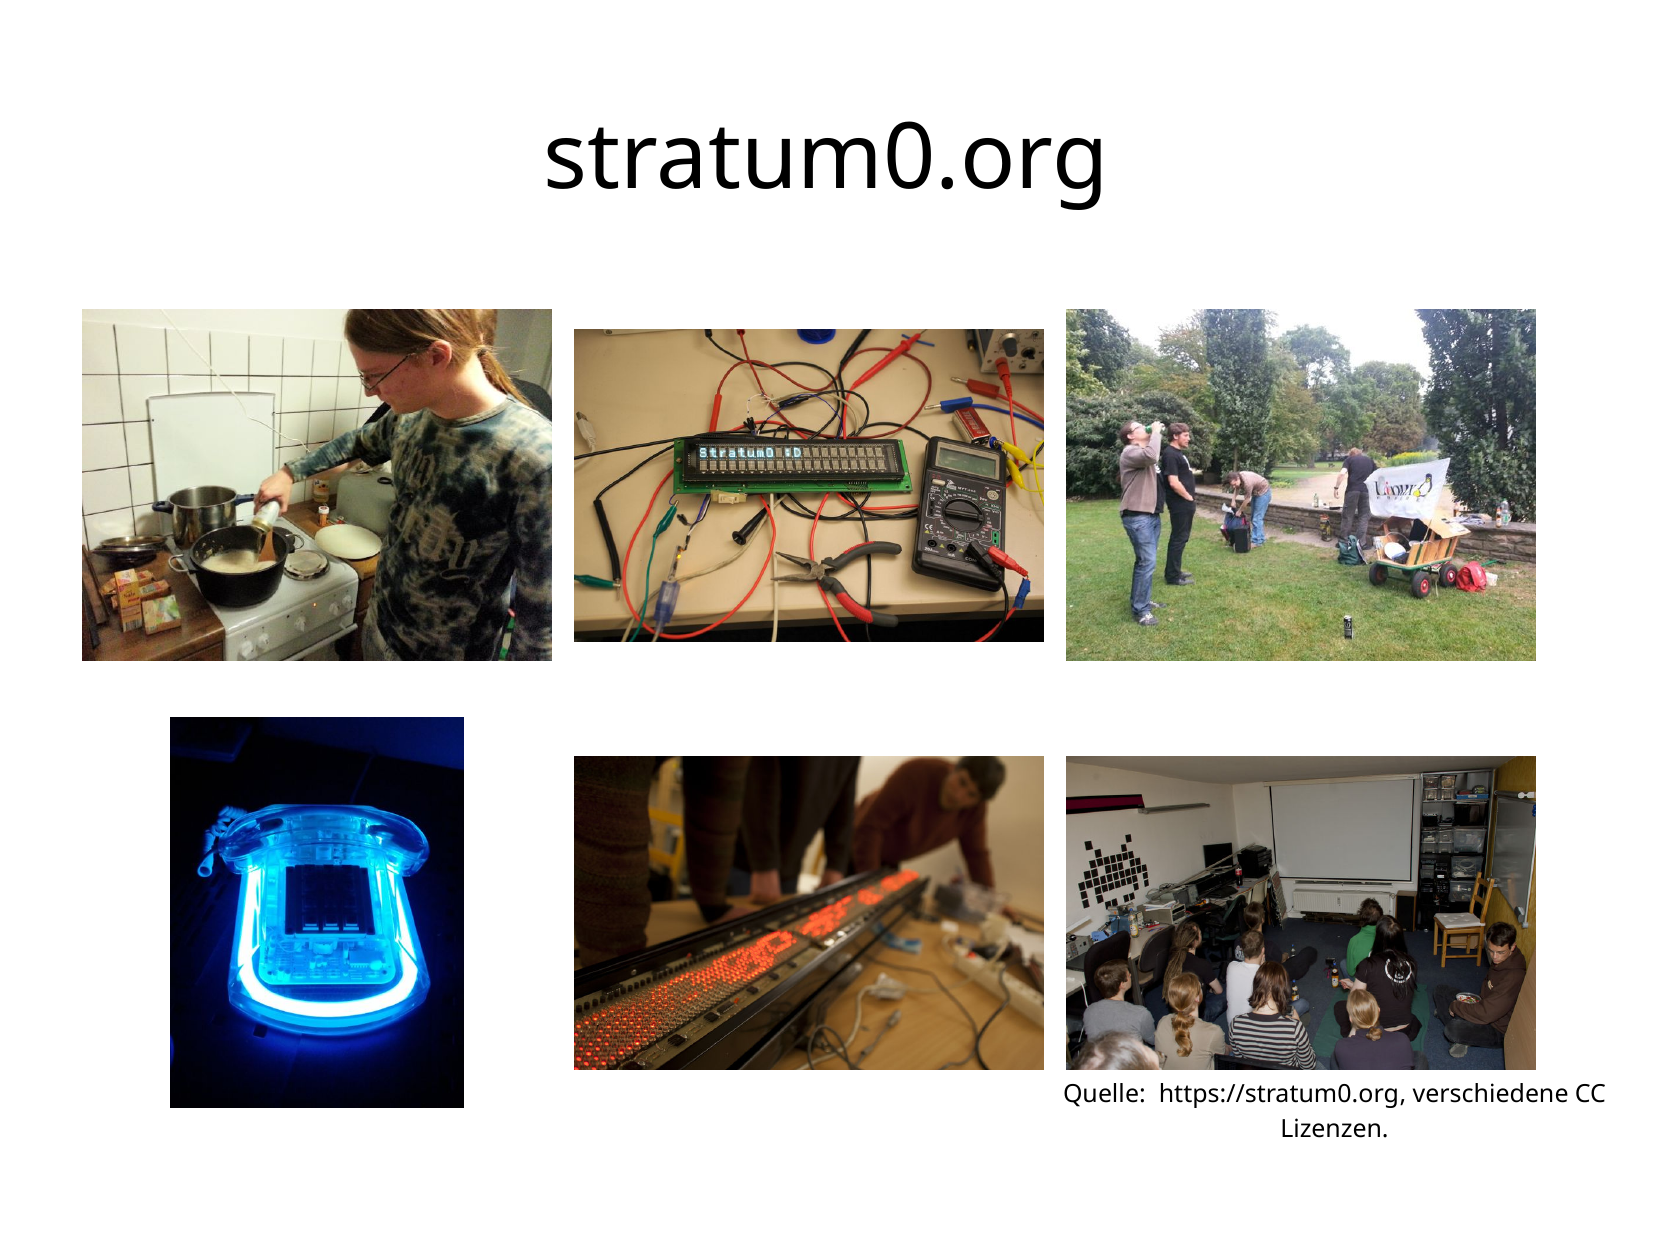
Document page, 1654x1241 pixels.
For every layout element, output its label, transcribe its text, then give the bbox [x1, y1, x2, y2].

picture [170, 717, 464, 1109]
picture [1066, 756, 1536, 1070]
picture [574, 329, 1044, 642]
picture [574, 756, 1044, 1070]
title stratum0.org [82, 49, 1571, 257]
picture [1066, 309, 1536, 662]
picture [82, 309, 552, 662]
subtitle Quelle: https://stratum0.org, verschiedene CC Lizenzen. [1027, 1074, 1642, 1146]
